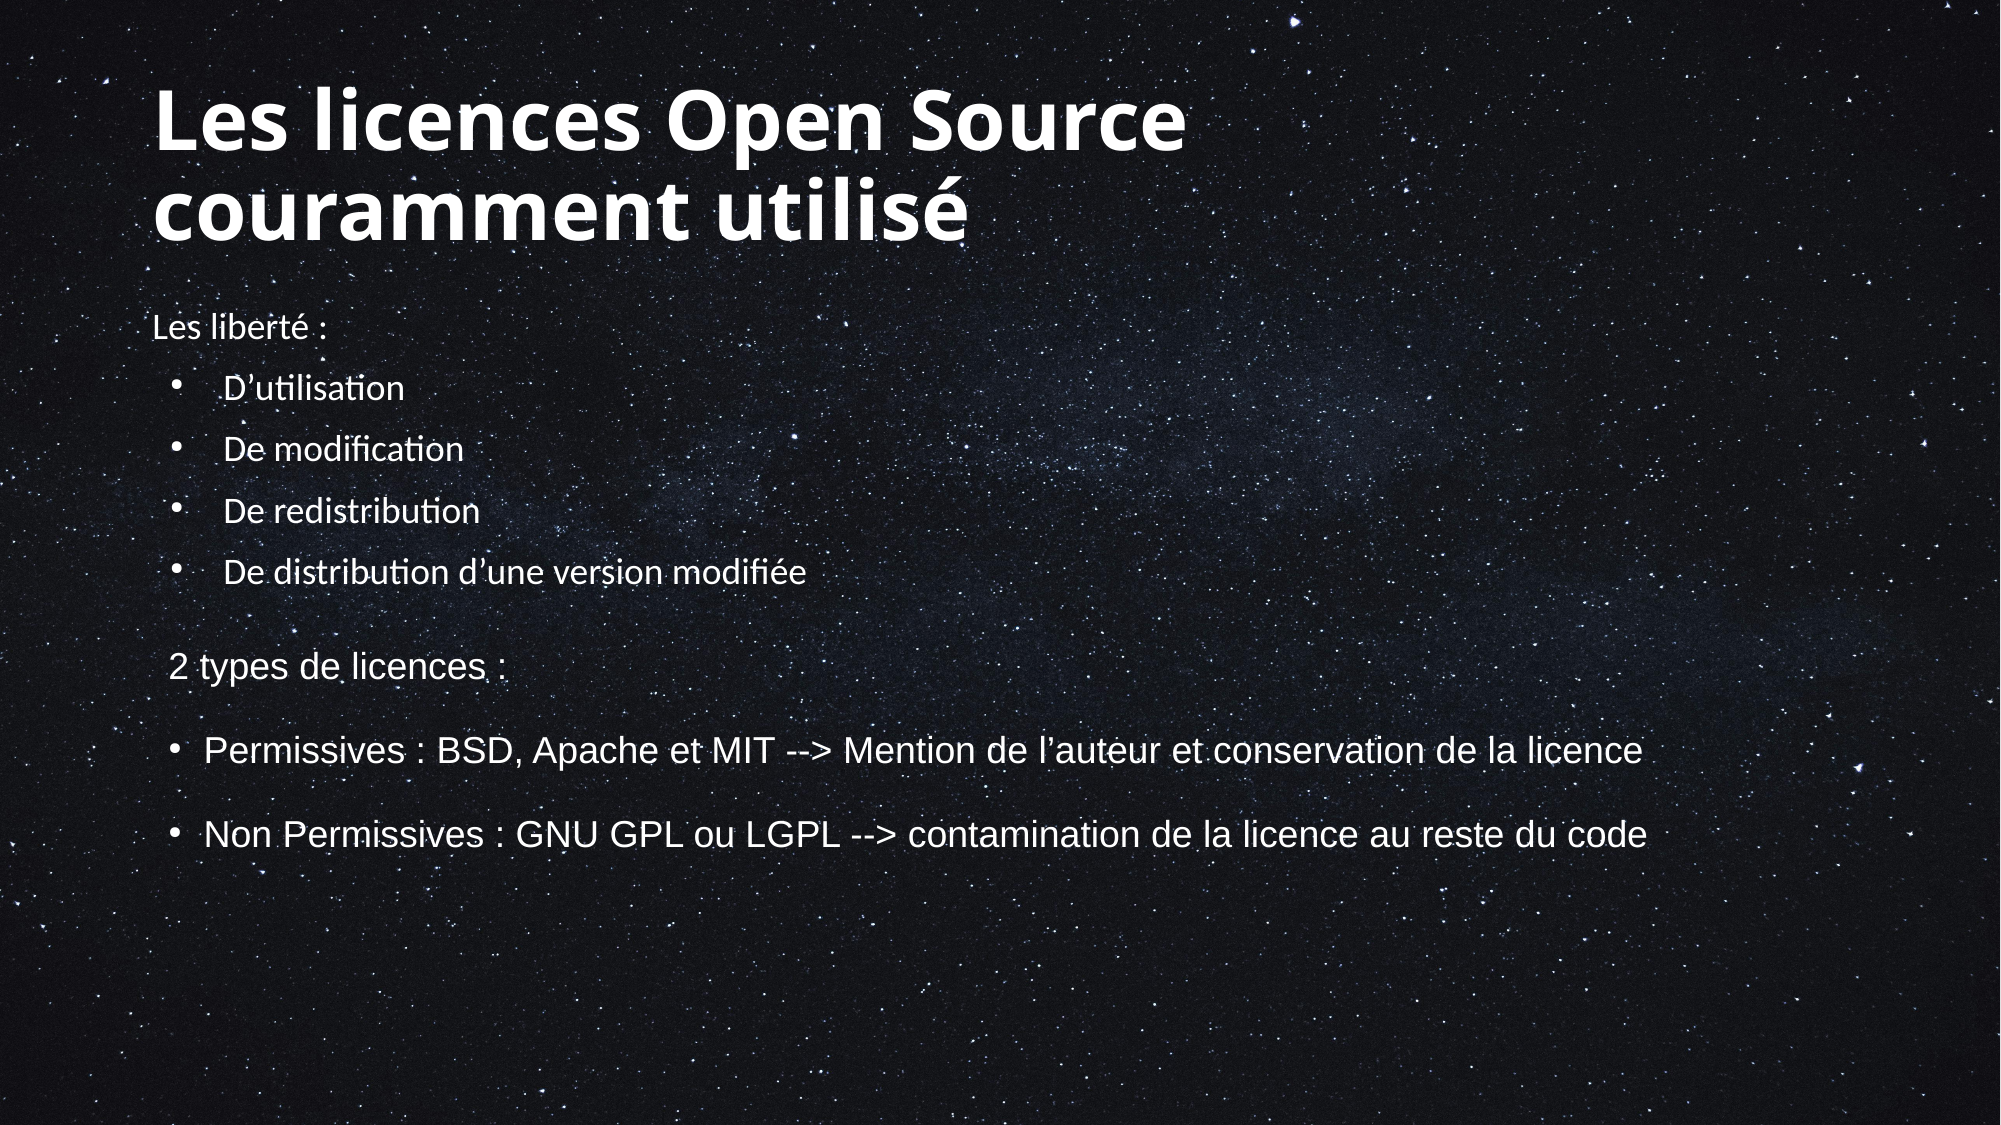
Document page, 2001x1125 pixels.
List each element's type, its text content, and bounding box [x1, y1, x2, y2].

title Les licences Open Source couramment utilisé [137, 59, 1359, 278]
picture [0, 0, 2001, 1125]
list Les liberté : D’utilisation De modification De redistribution De distribution d’une version modifiée [137, 299, 1863, 615]
text_box 2 types de licences : Permissives : BSD, Apache et MIT --> Mention de l’auteur et conservation de la licence Non Permissives : GNU GPL ou LGPL --> contamination de la licence au reste du code [153, 637, 1666, 1004]
